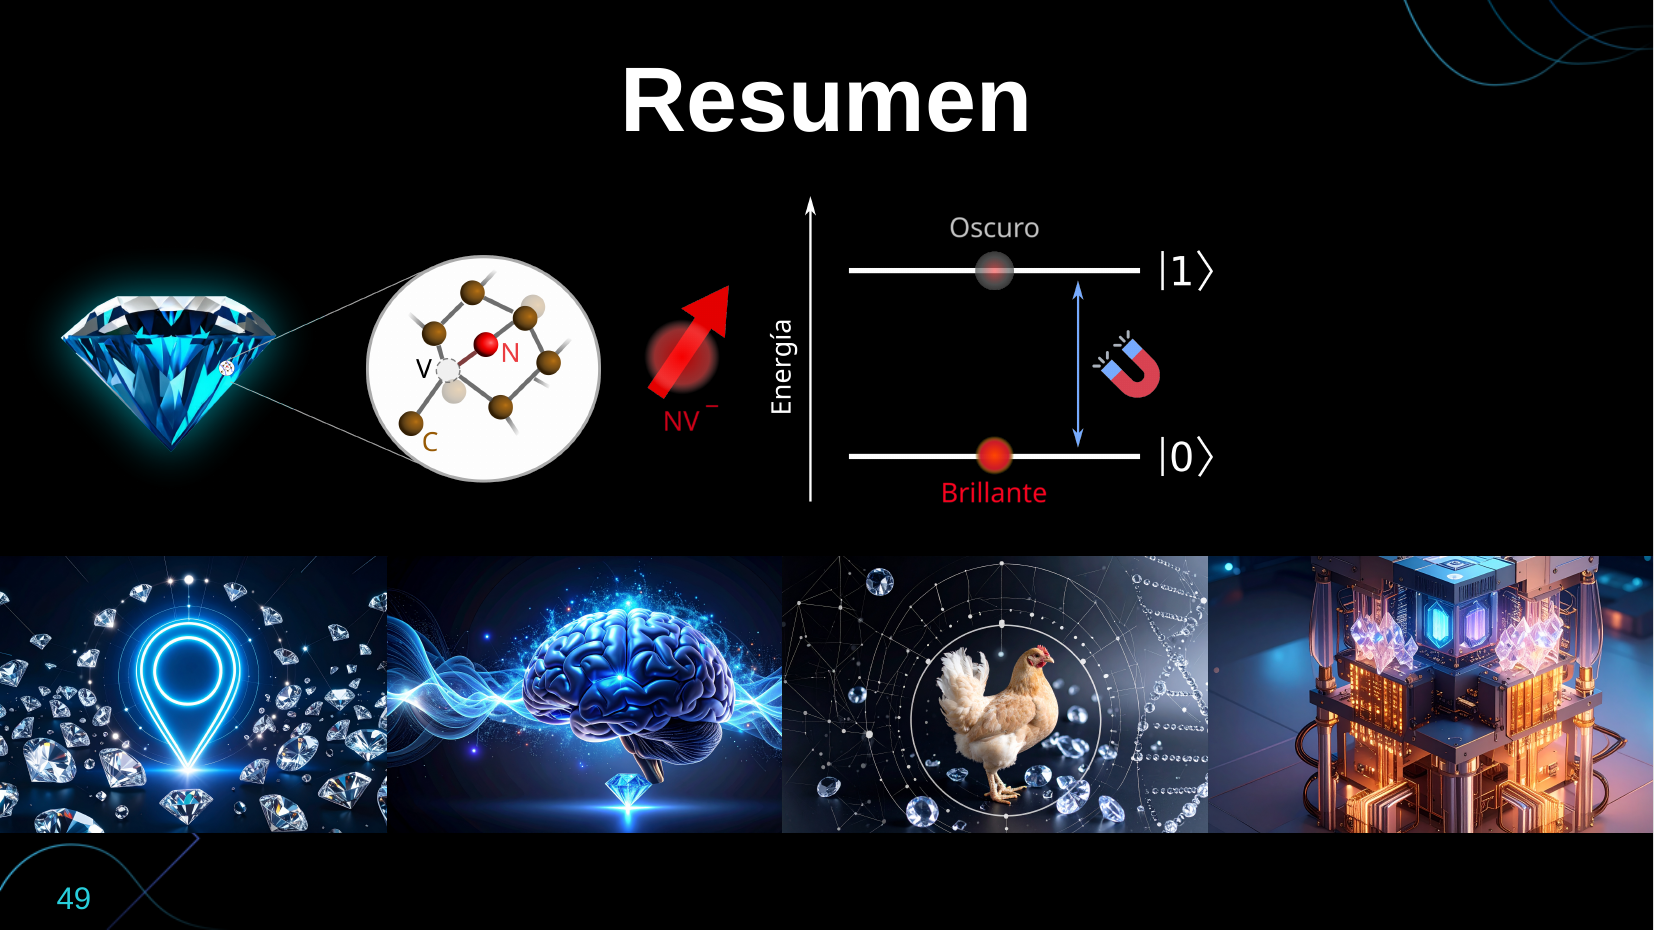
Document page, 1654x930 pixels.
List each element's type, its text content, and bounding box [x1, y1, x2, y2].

picture [0, 0, 1654, 930]
text_box Resumen [605, 41, 1048, 159]
text_box <number> [42, 873, 215, 930]
